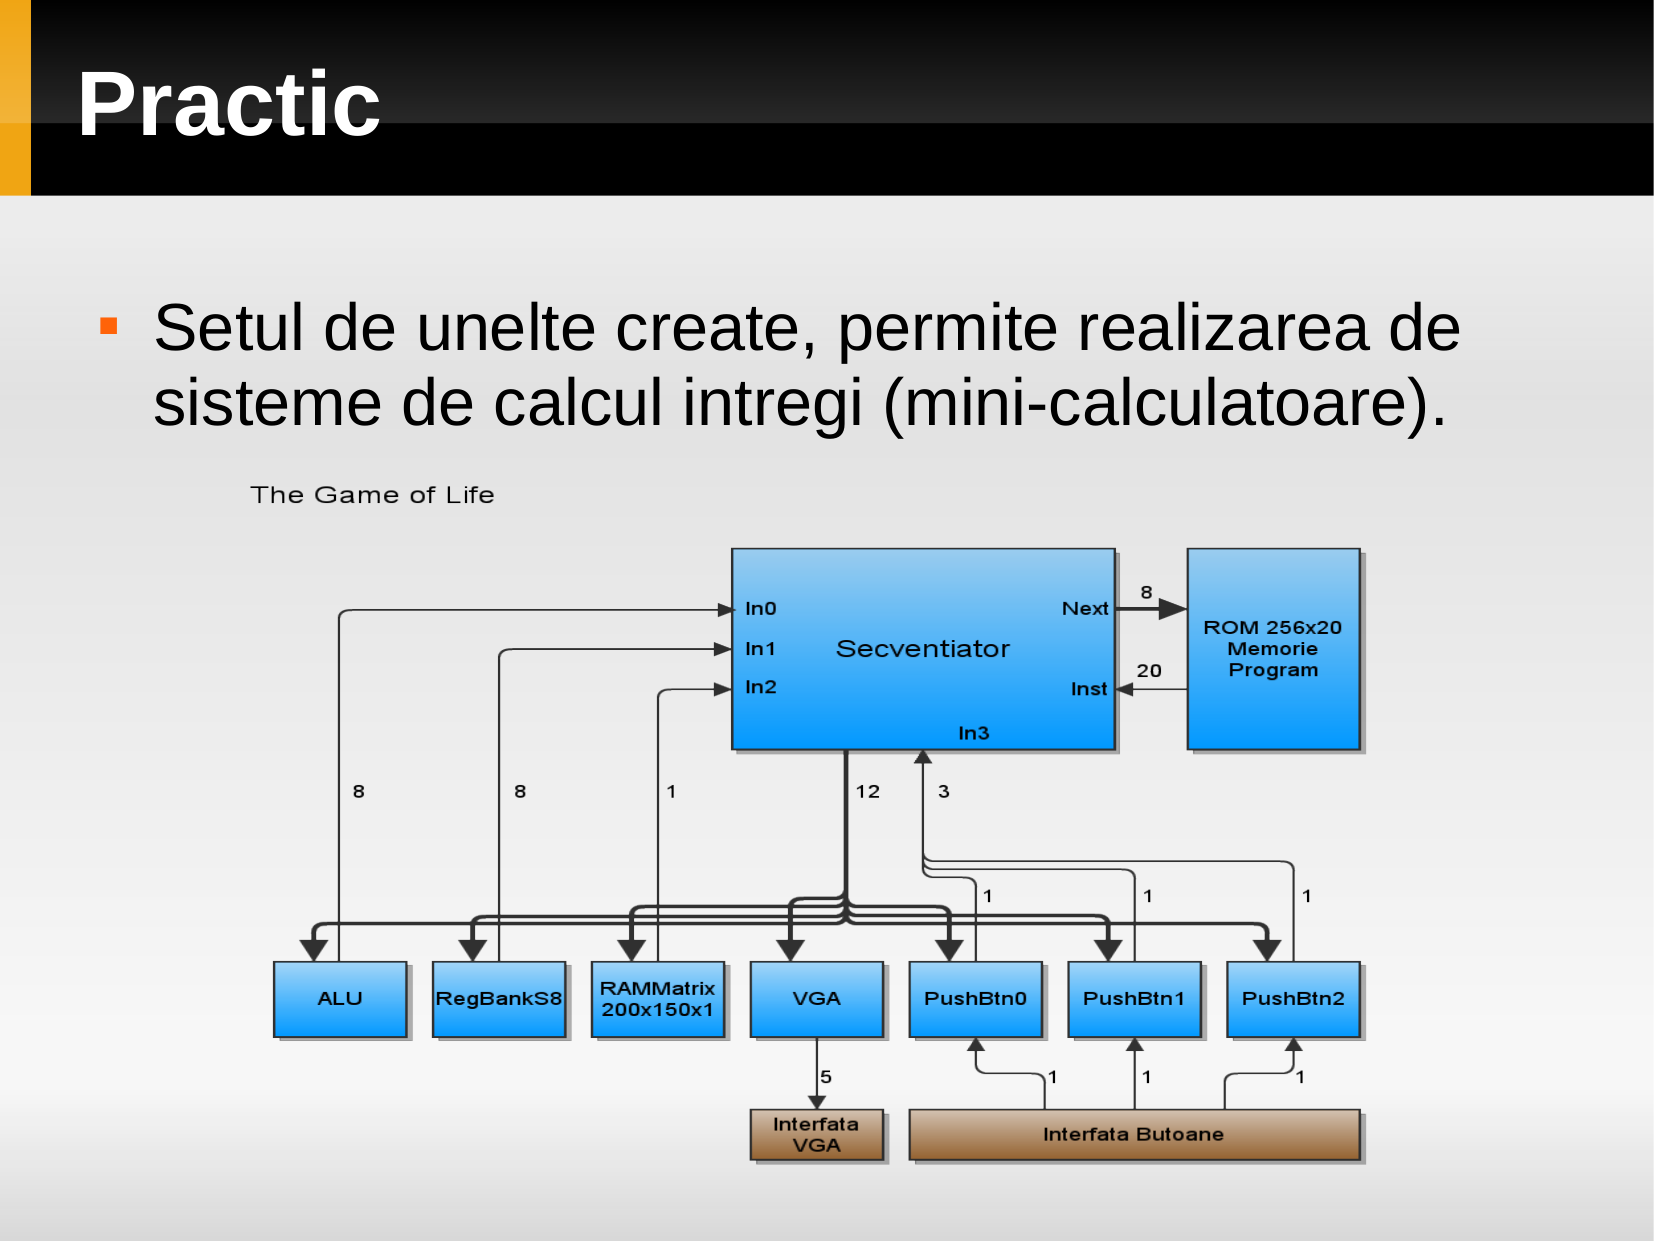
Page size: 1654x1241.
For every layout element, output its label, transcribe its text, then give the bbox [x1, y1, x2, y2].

picture [0, 0, 1654, 1241]
list Setul de unelte create, permite realizarea de sisteme de calcul intregi (mini-calculatoare). [82, 290, 1576, 451]
title Practic [76, 0, 1565, 208]
